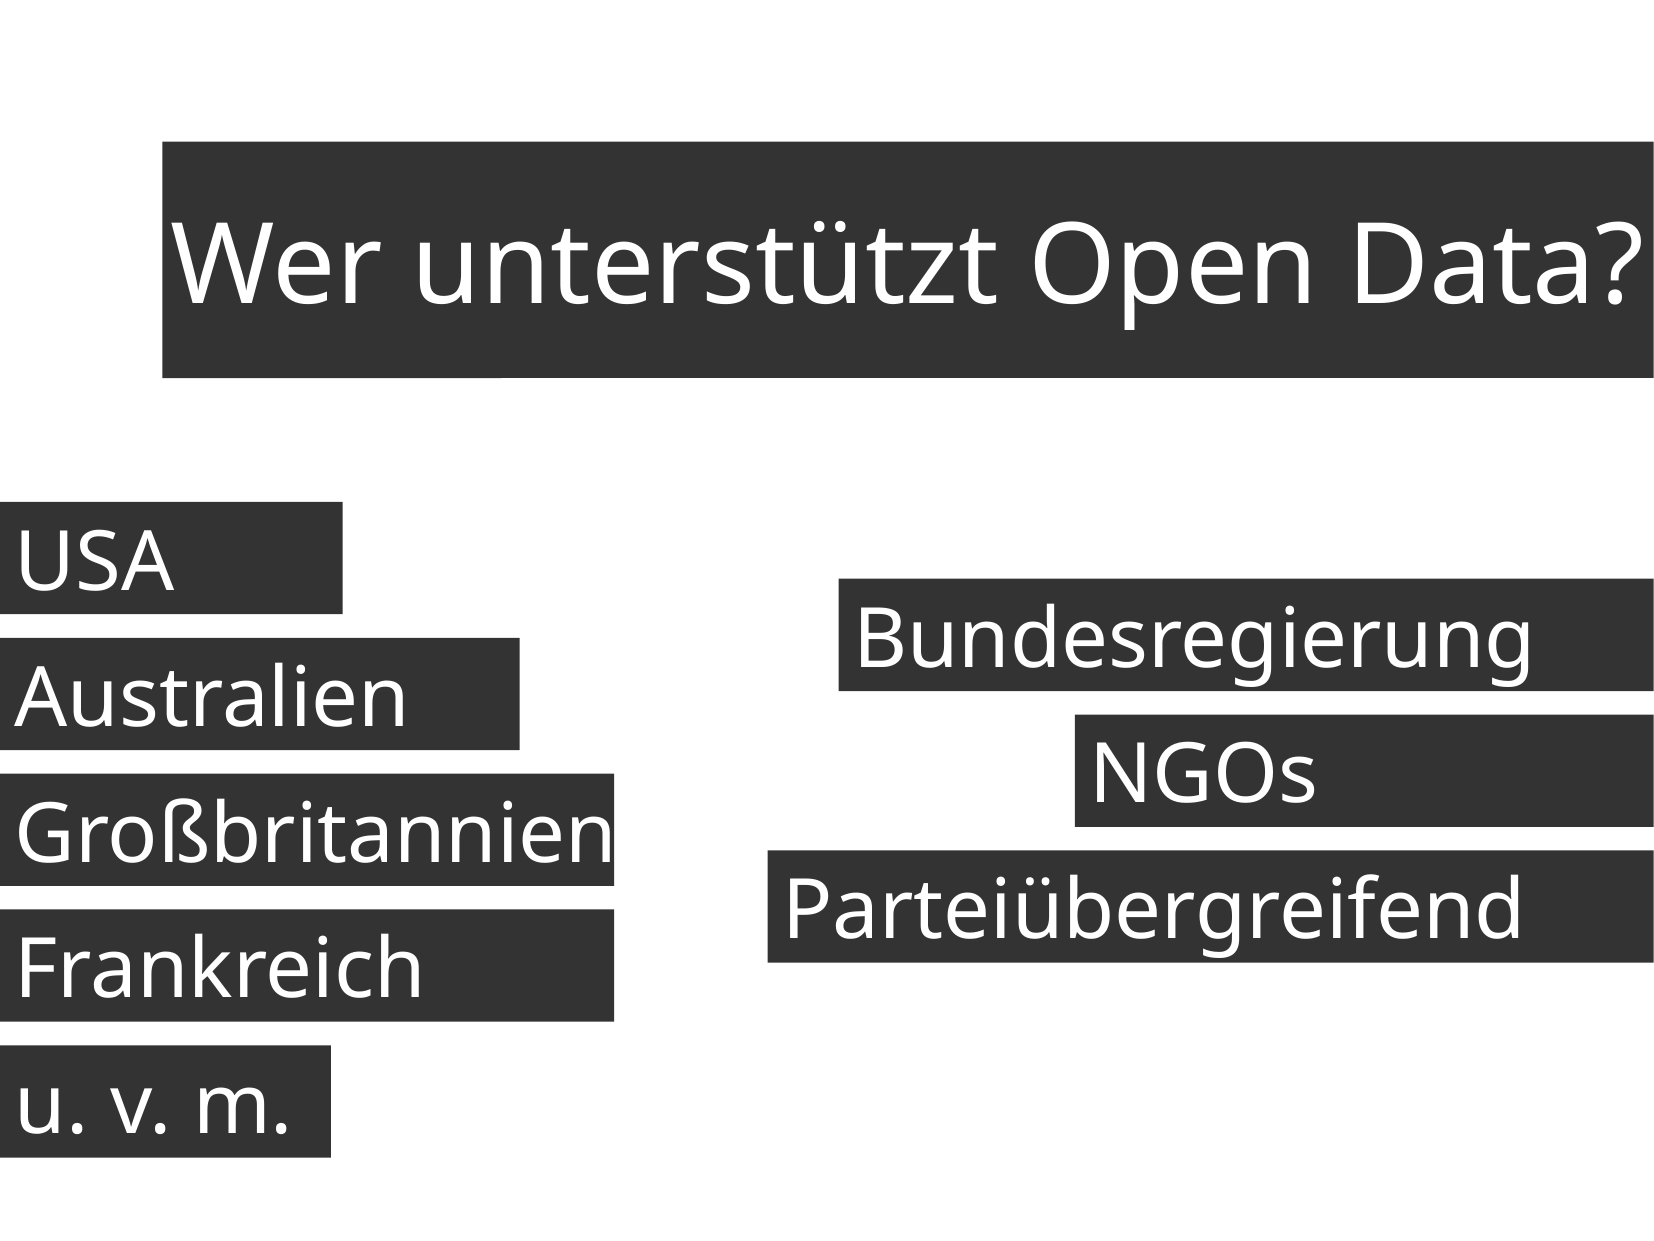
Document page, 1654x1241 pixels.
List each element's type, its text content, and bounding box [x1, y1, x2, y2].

text_box Großbritannien [0, 773, 615, 886]
text_box NGOs [1074, 714, 1654, 827]
text_box u. v. m. [0, 1045, 331, 1158]
text_box Wer unterstützt Open Data? [162, 141, 1654, 379]
text_box Frankreich [0, 909, 615, 1022]
text_box USA [0, 501, 343, 615]
text_box Parteiübergreifend [767, 850, 1654, 963]
text_box Australien [0, 637, 520, 751]
text_box Bundesregierung [838, 578, 1654, 692]
